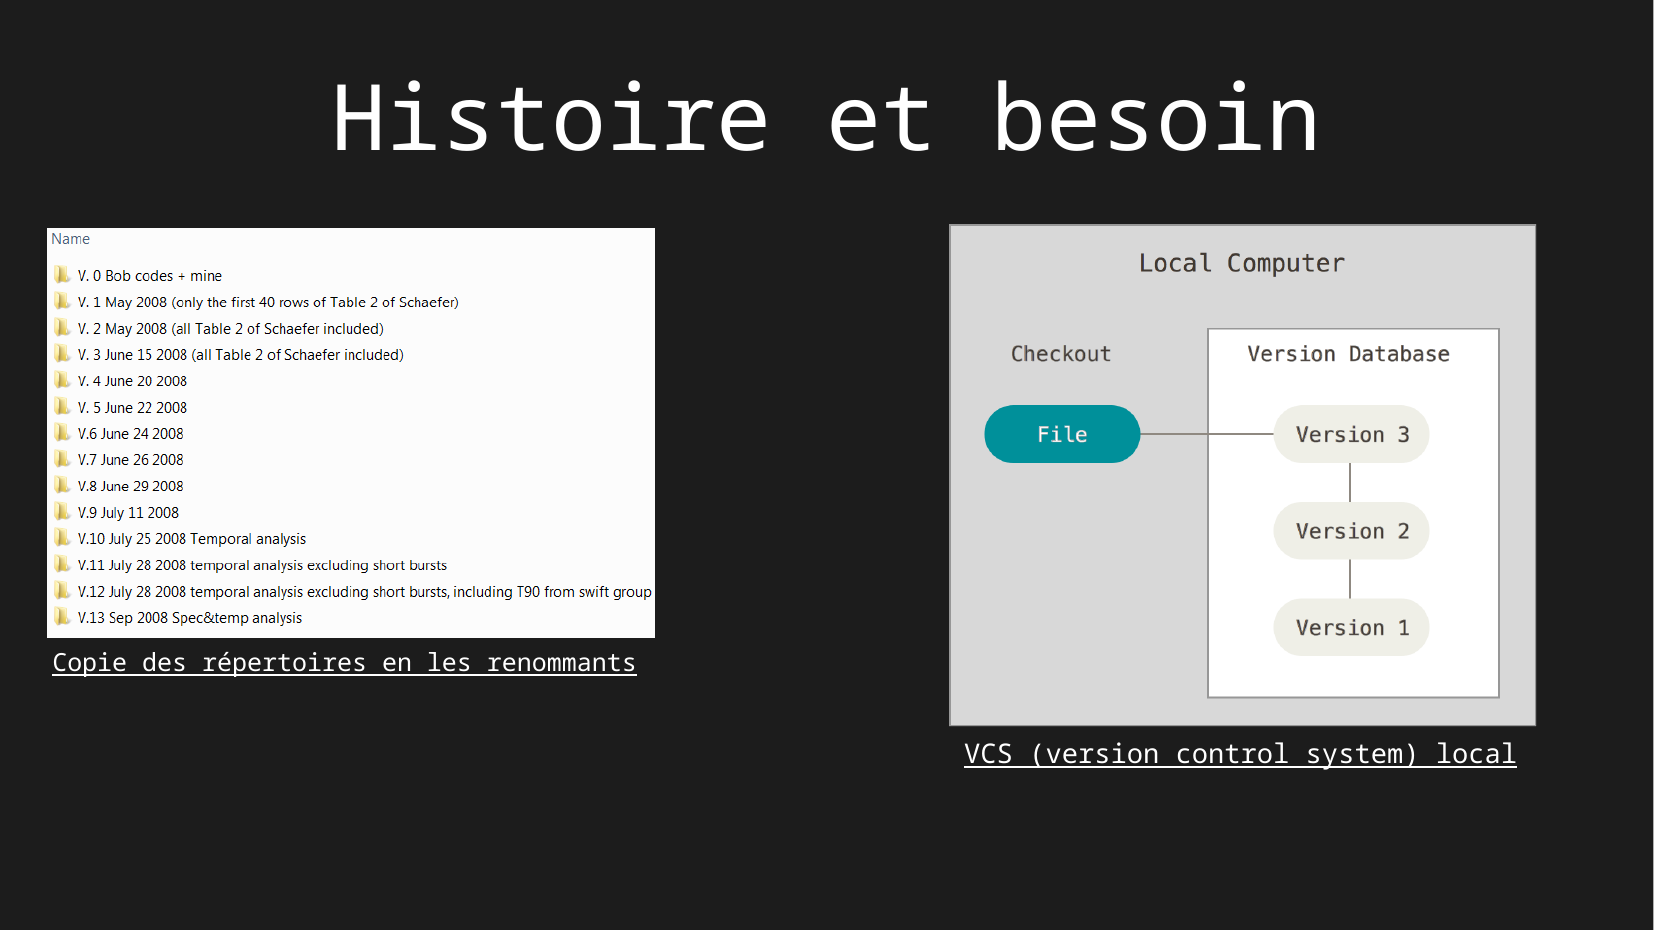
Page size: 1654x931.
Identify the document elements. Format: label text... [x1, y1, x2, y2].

text_box VCS (version control system) local [949, 727, 1538, 788]
picture [949, 224, 1538, 727]
text_box Copie des répertoires en les renommants [37, 637, 676, 736]
title Histoire et besoin [82, 37, 1571, 193]
picture [47, 228, 655, 637]
